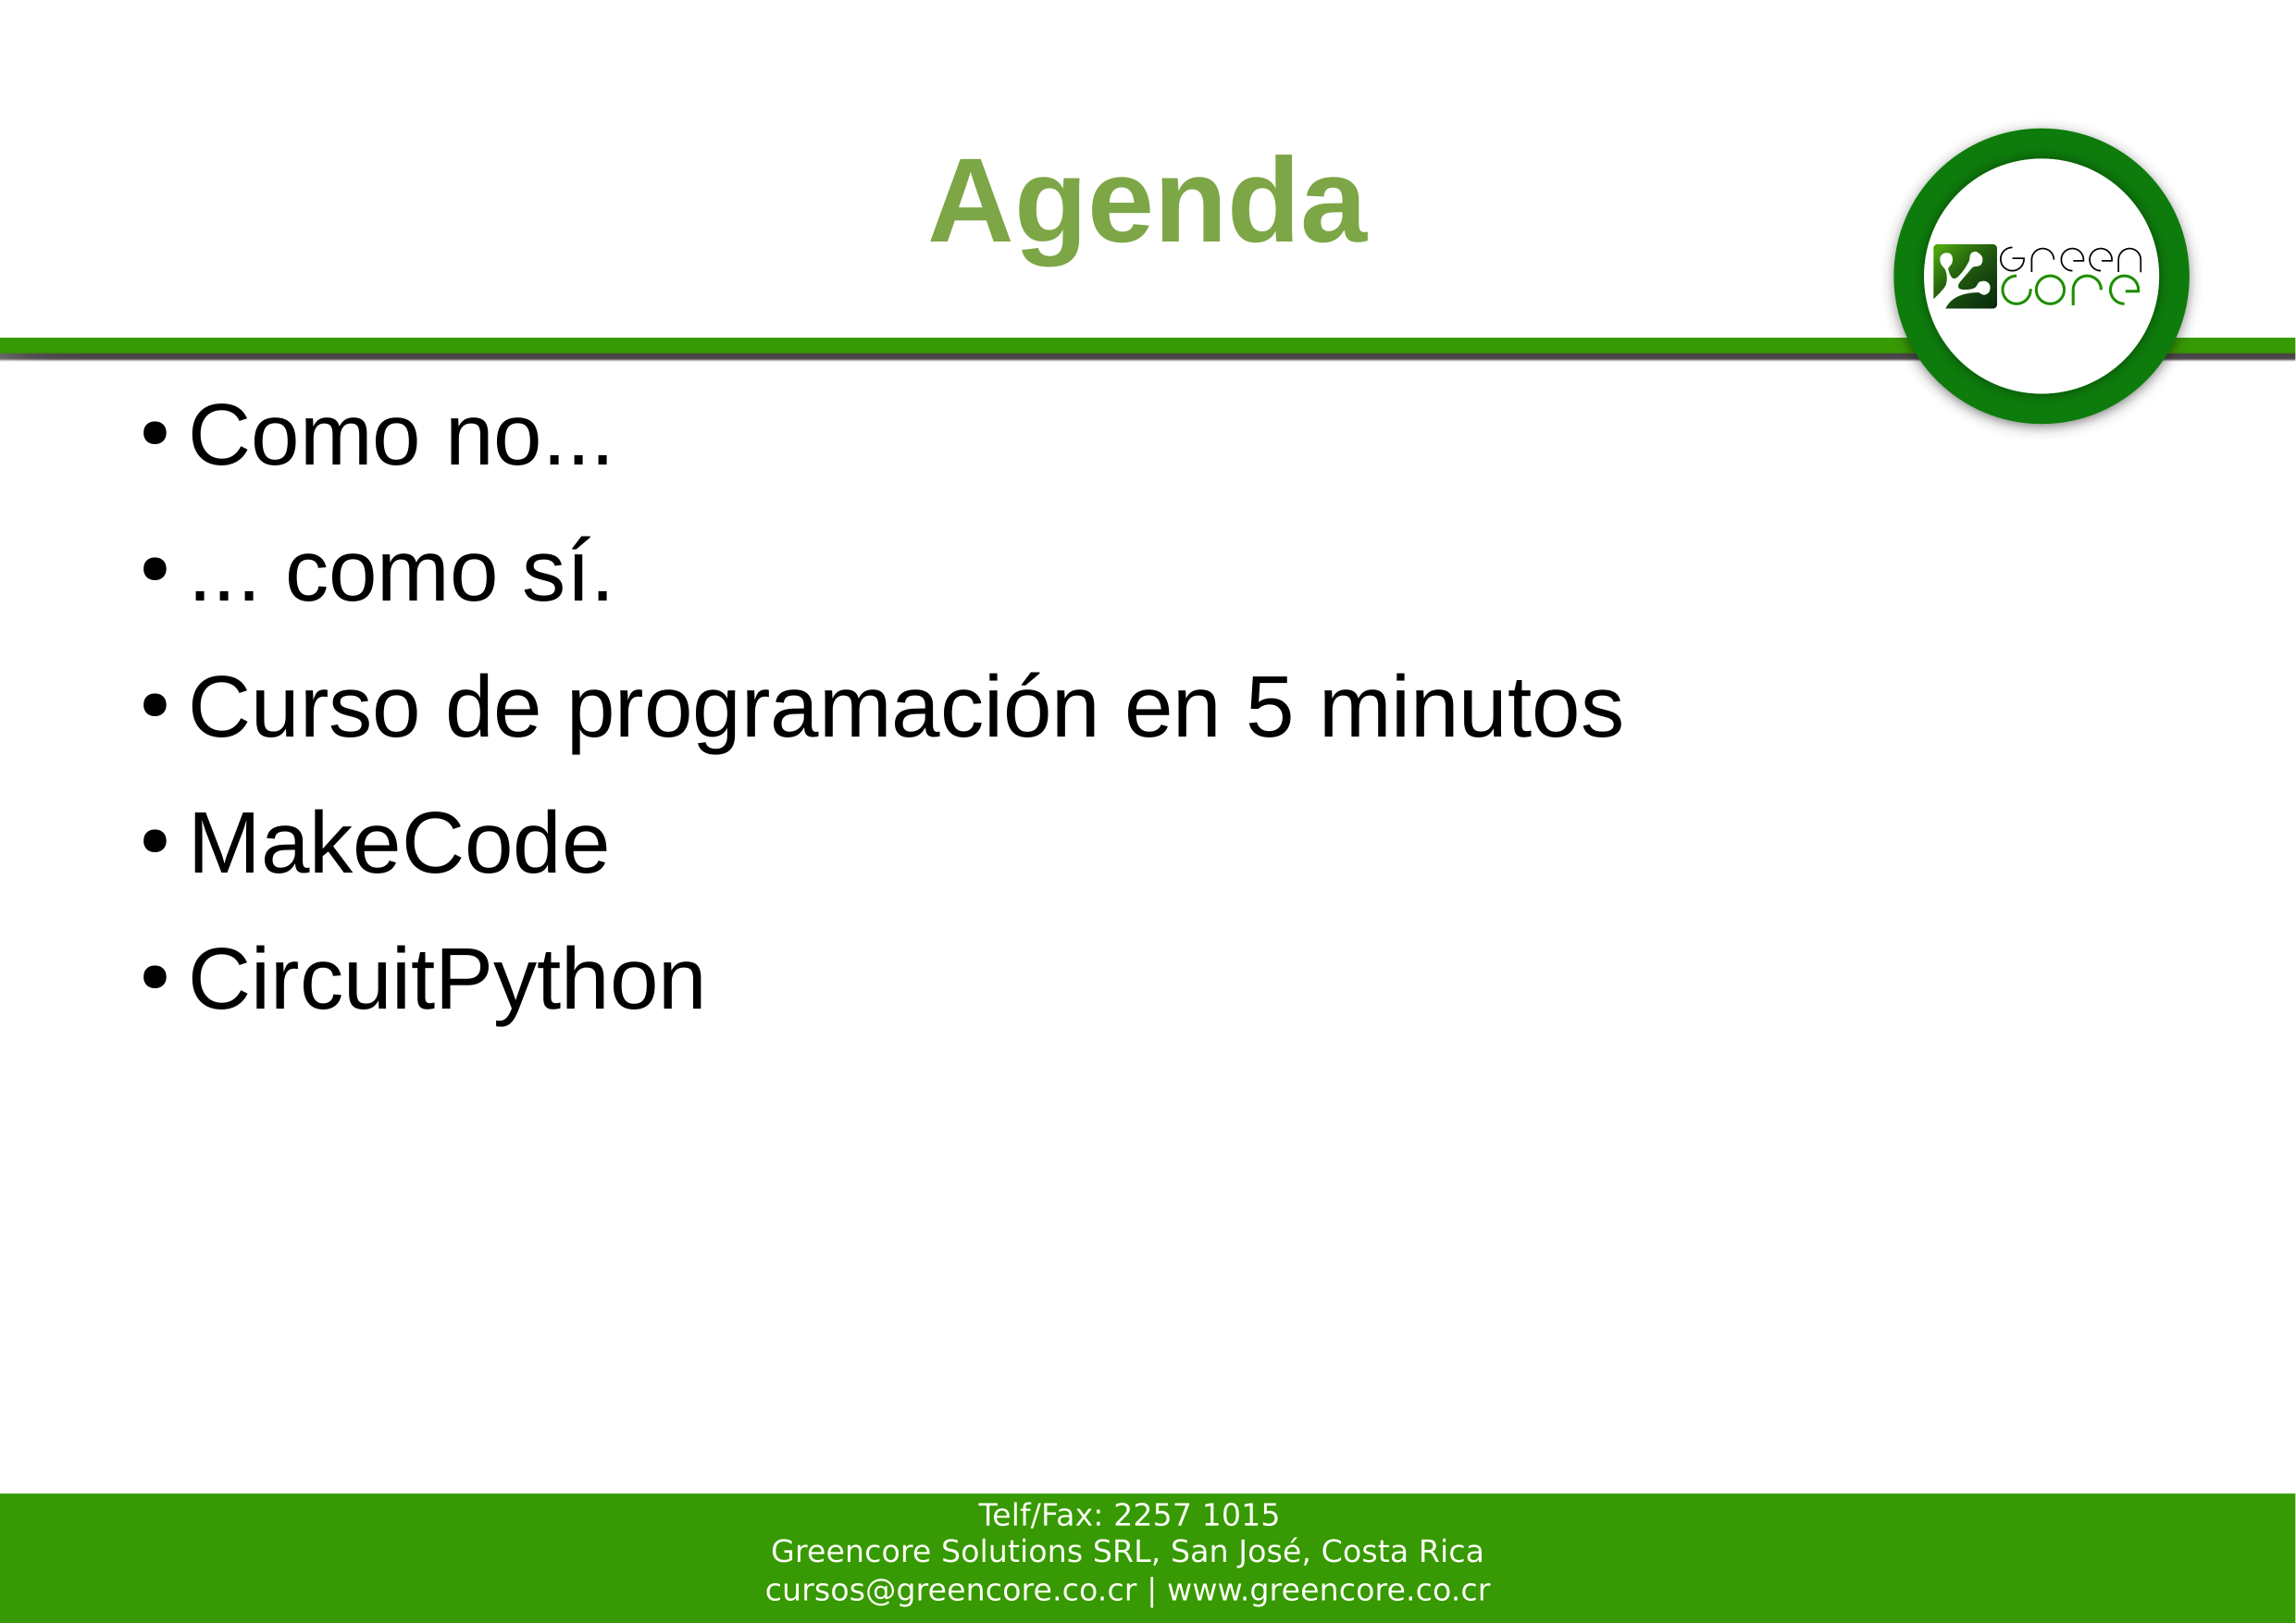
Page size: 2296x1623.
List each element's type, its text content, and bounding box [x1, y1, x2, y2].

title Agenda [115, 64, 2181, 336]
picture [0, 0, 2296, 1623]
list Como no... ... como sí. Curso de programación en 5 minutos MakeCode CircuitPython [122, 386, 2190, 1623]
